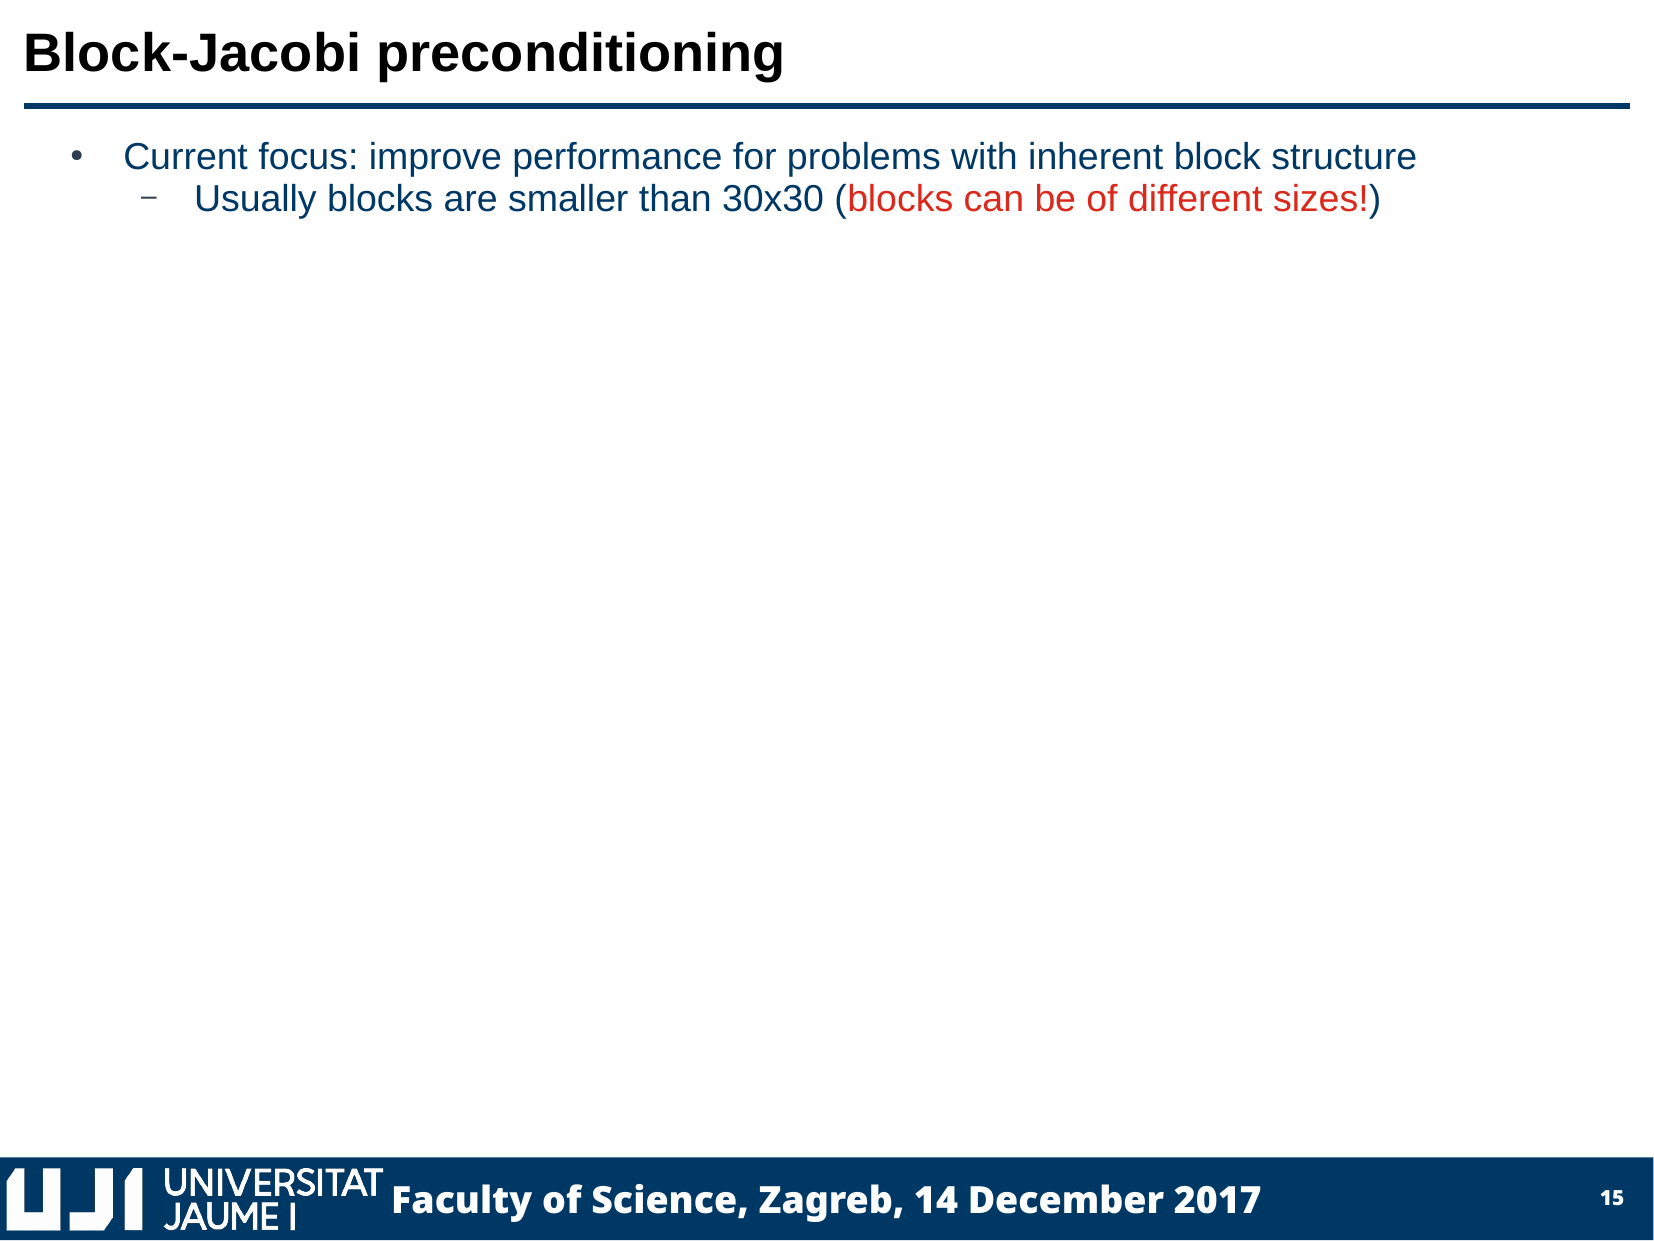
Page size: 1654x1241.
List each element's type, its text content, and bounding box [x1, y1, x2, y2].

picture [0, 1158, 390, 1241]
text_box Current focus: improve performance for problems with inherent block structure Usually blocks are smaller than 30x30 (blocks can be of different sizes!) [37, 128, 1583, 260]
title Block-Jacobi preconditioning [23, 0, 1630, 107]
